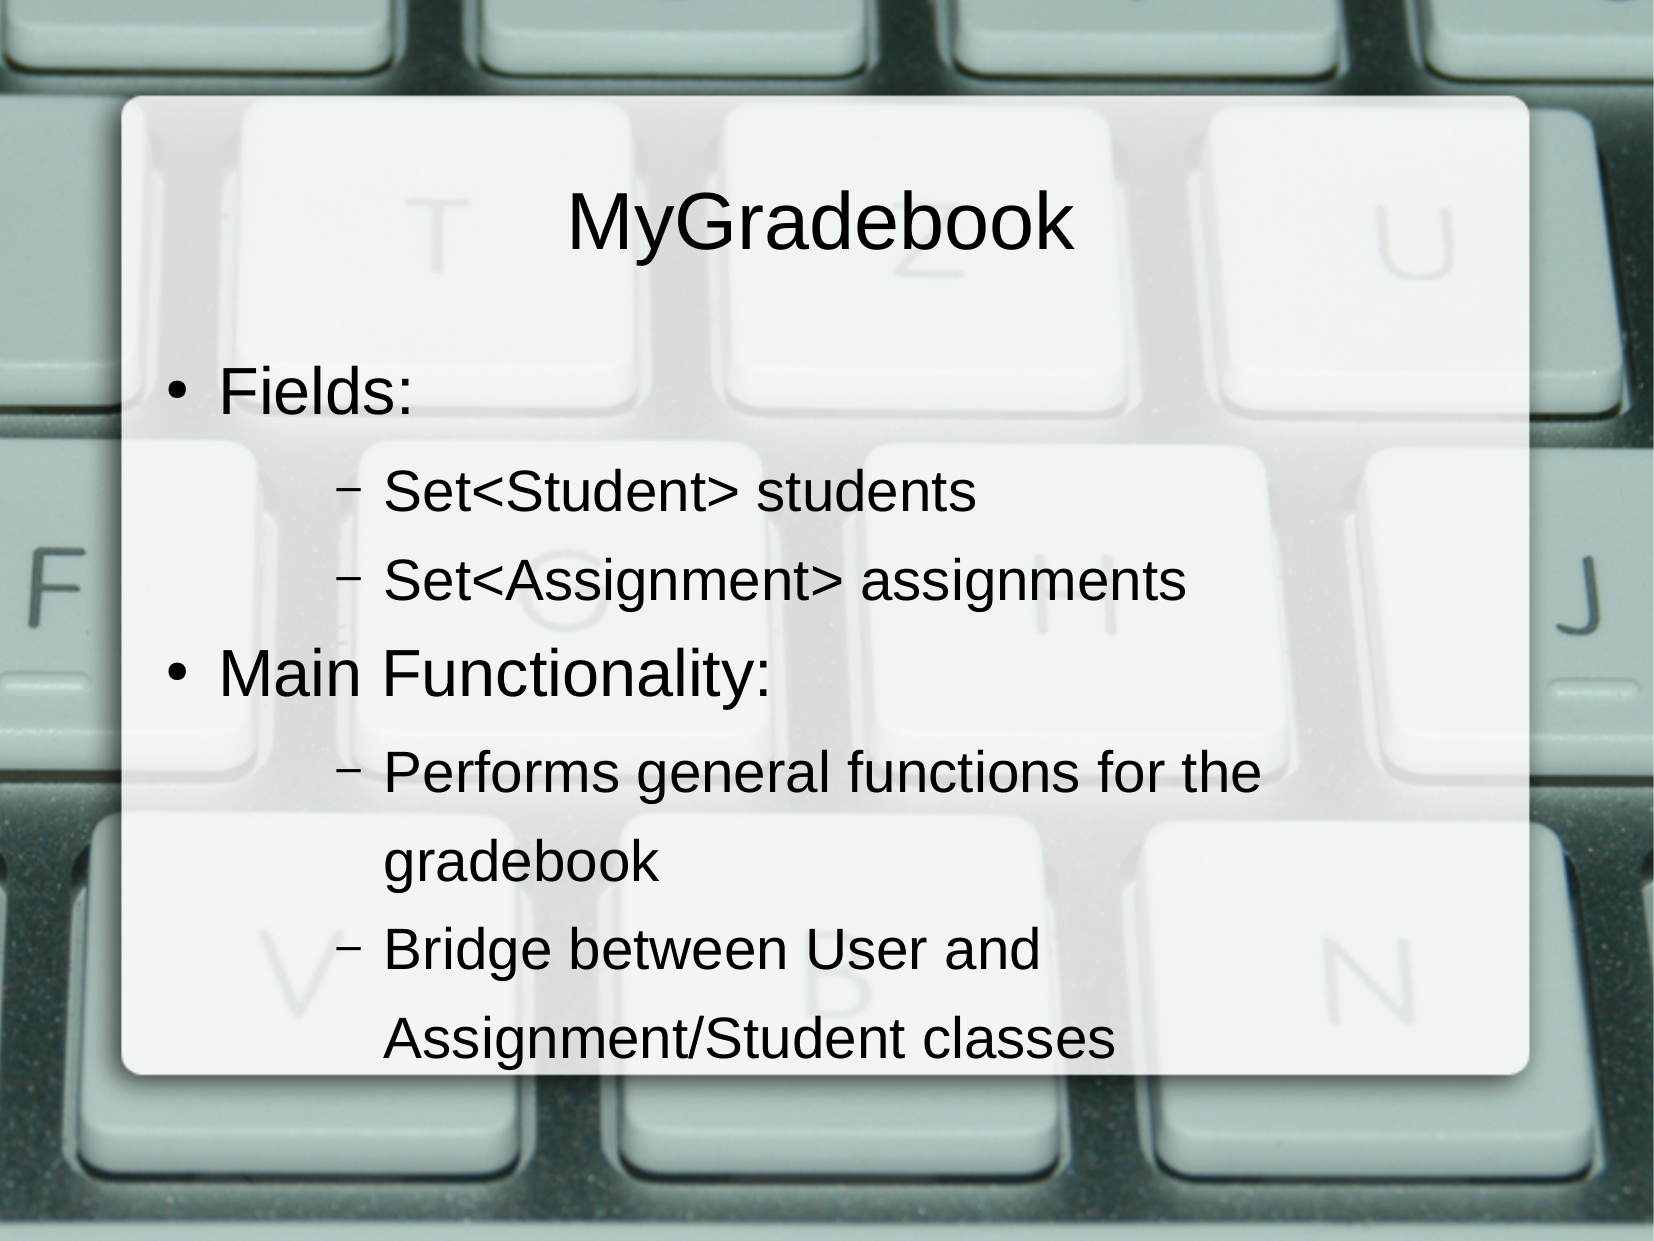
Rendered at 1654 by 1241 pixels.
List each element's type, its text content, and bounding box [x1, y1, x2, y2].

picture [0, 0, 1654, 1241]
title MyGradebook [135, 117, 1506, 325]
list Fields: Set<Student> students Set<Assignment> assignments Main Functionality: Performs general functions for the gradebook Bridge between User and Assignment/Student classes [147, 354, 1506, 1074]
